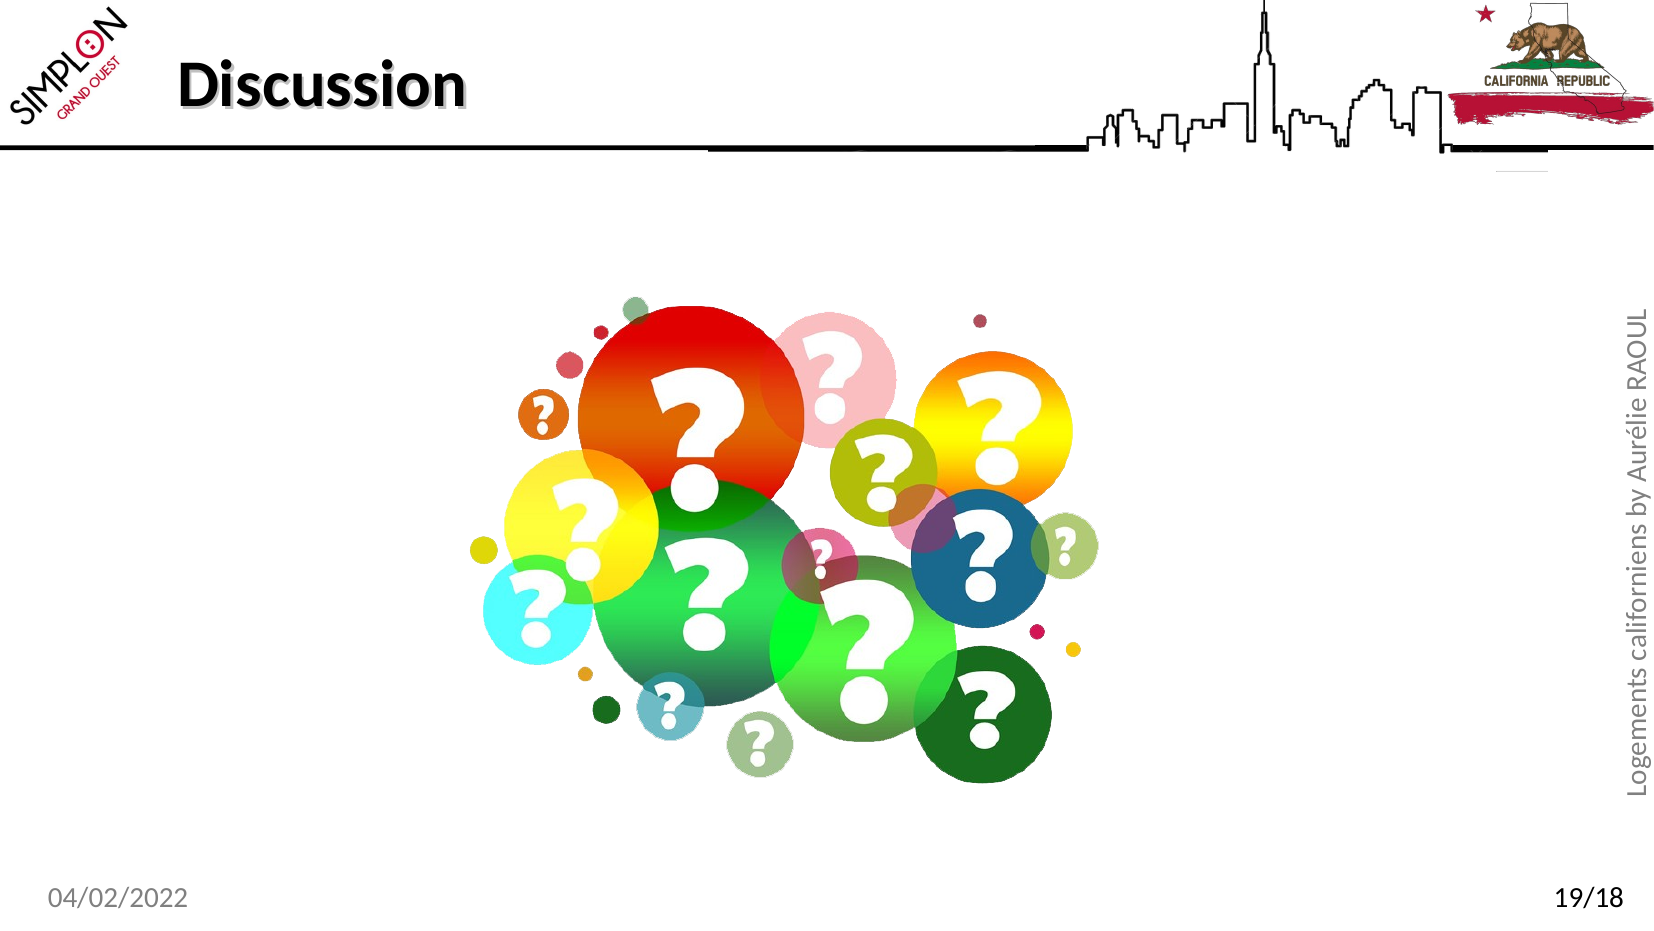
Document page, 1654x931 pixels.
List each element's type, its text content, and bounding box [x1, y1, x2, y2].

picture [413, 236, 1156, 843]
picture [2, 2, 147, 145]
title Discussion [177, 37, 1571, 142]
picture [708, 0, 1654, 129]
picture [708, 142, 1548, 172]
